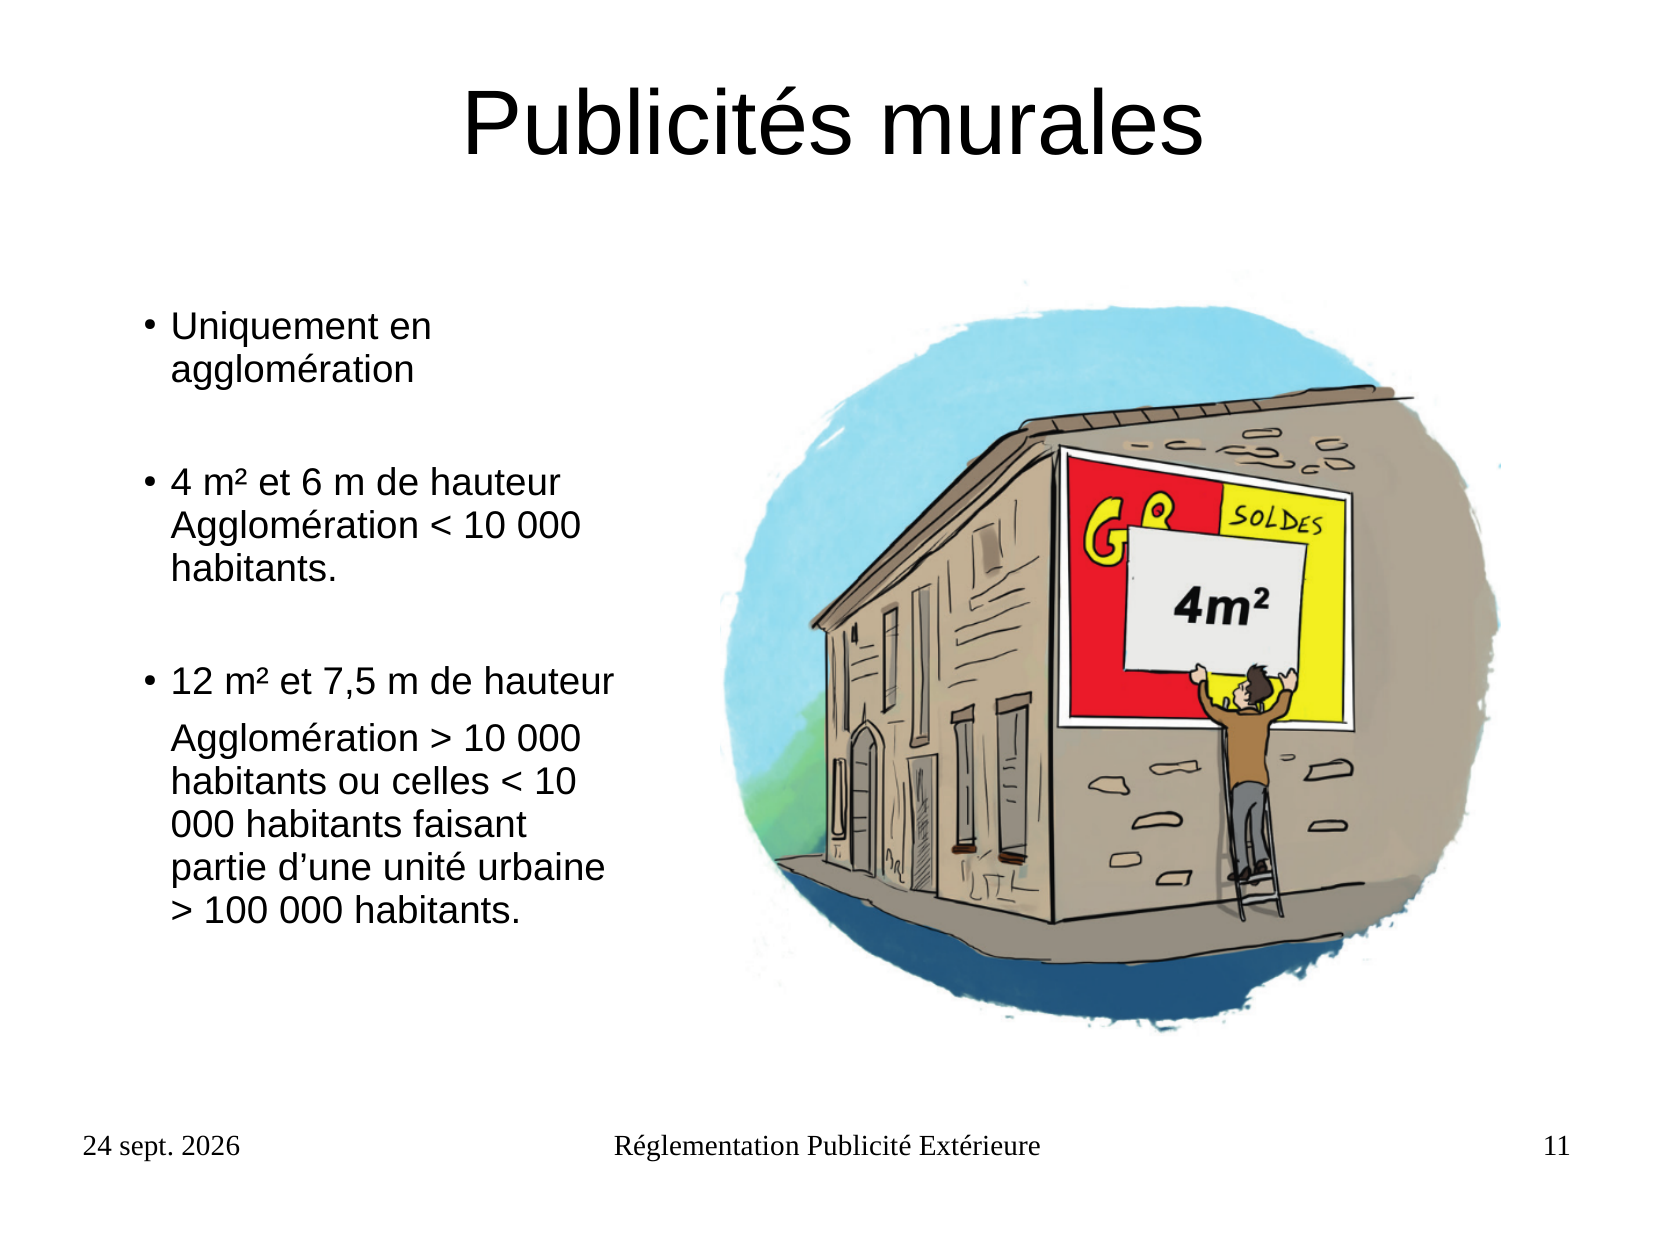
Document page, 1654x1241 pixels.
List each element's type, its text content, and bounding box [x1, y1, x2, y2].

text_box Uniquement en agglomération 4 m² et 6 m de hauteur Agglomération < 10 000 habitants. 12 m² et 7,5 m de hauteur Agglomération > 10 000 habitants ou celles < 10 000 habitants faisant partie d’une unité urbaine > 100 000 habitants. [30, 304, 616, 961]
picture [720, 269, 1501, 1049]
title Publicités murales [90, 19, 1579, 226]
